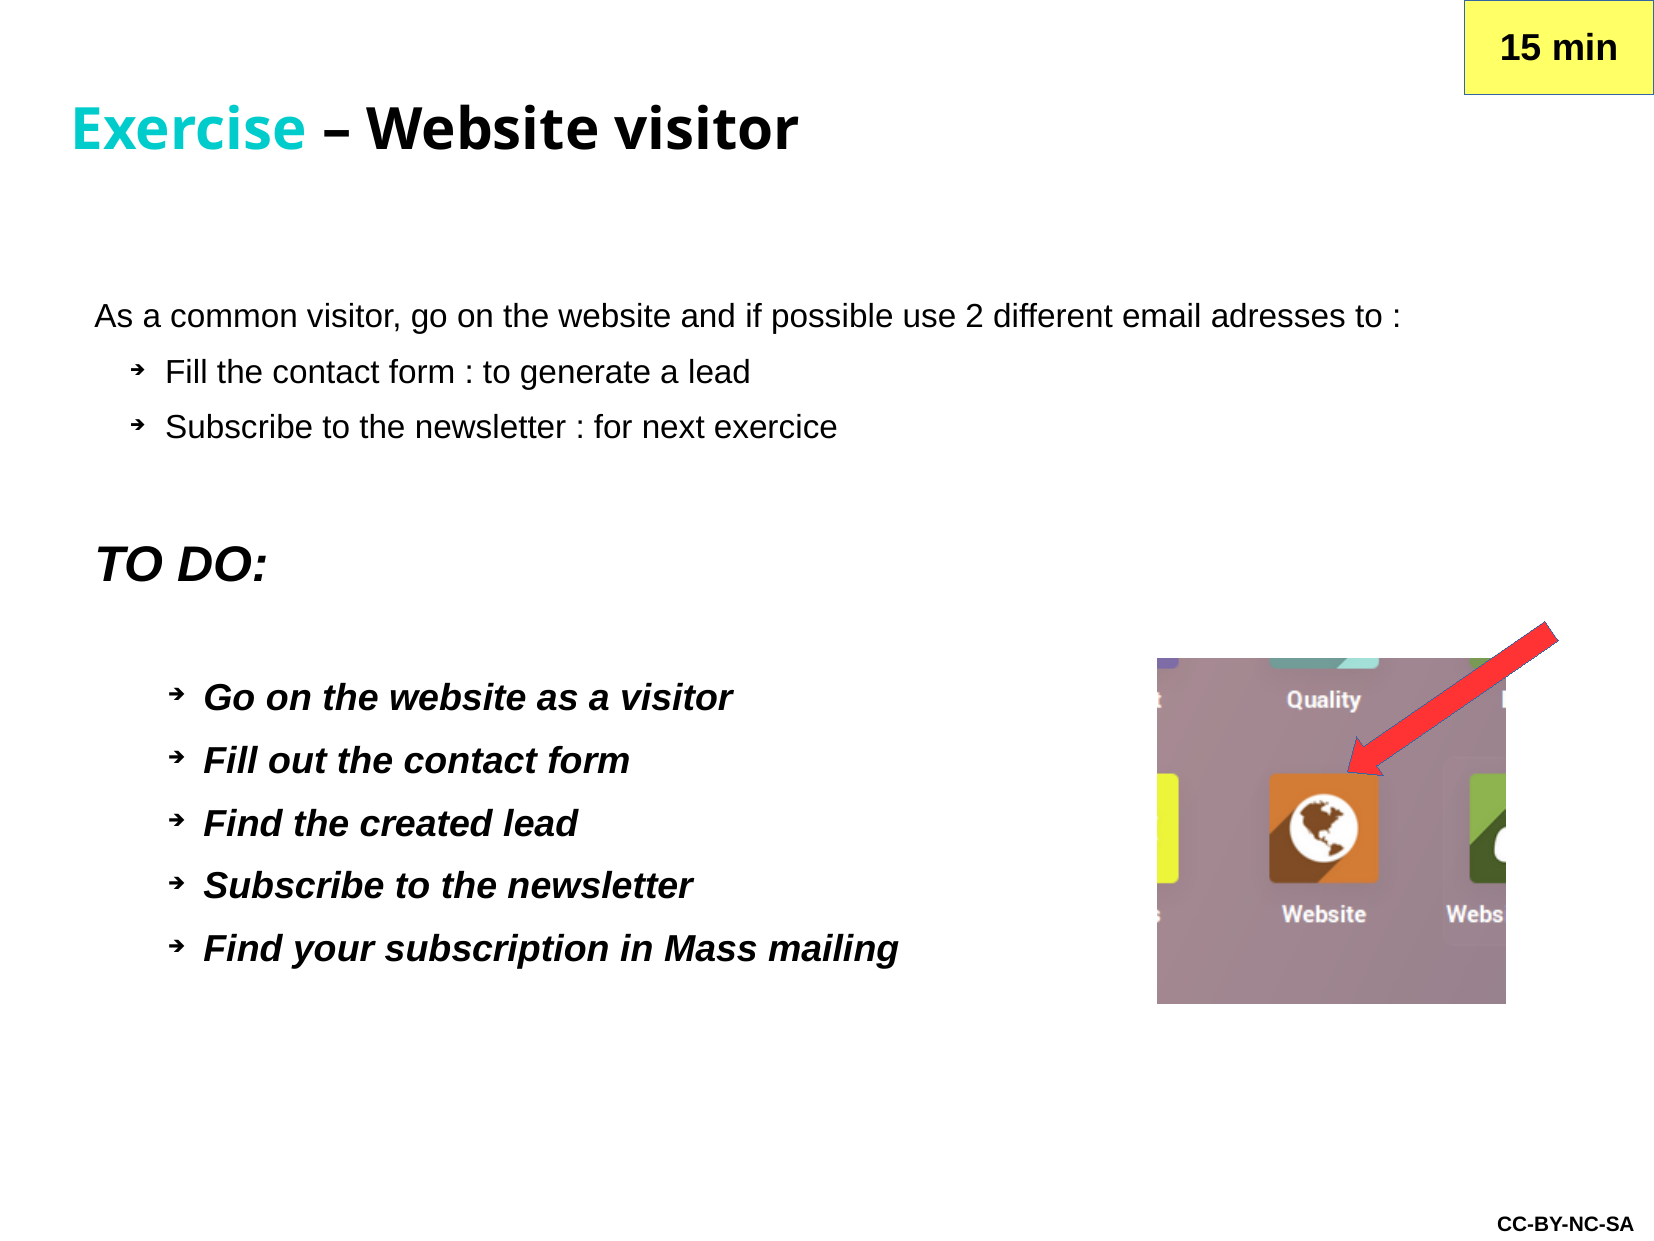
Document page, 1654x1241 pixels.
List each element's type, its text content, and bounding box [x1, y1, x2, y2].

text_box CC-BY-NC-SA [1482, 1204, 1654, 1241]
text_box As a common visitor, go on the website and if possible use 2 different email adresses to : Fill the contact form : to generate a lead Subscribe to the newsletter : for next exercice TO DO: Go on the website as a visitor Fill out the contact form Find the created lead Subscribe to the newsletter Find your subscription in Mass mailing [79, 271, 1598, 1081]
text_box 15 min [1464, 0, 1654, 95]
title Exercise – Website visitor [70, 23, 1560, 231]
text_box [1347, 621, 1559, 776]
picture [1157, 658, 1506, 1004]
